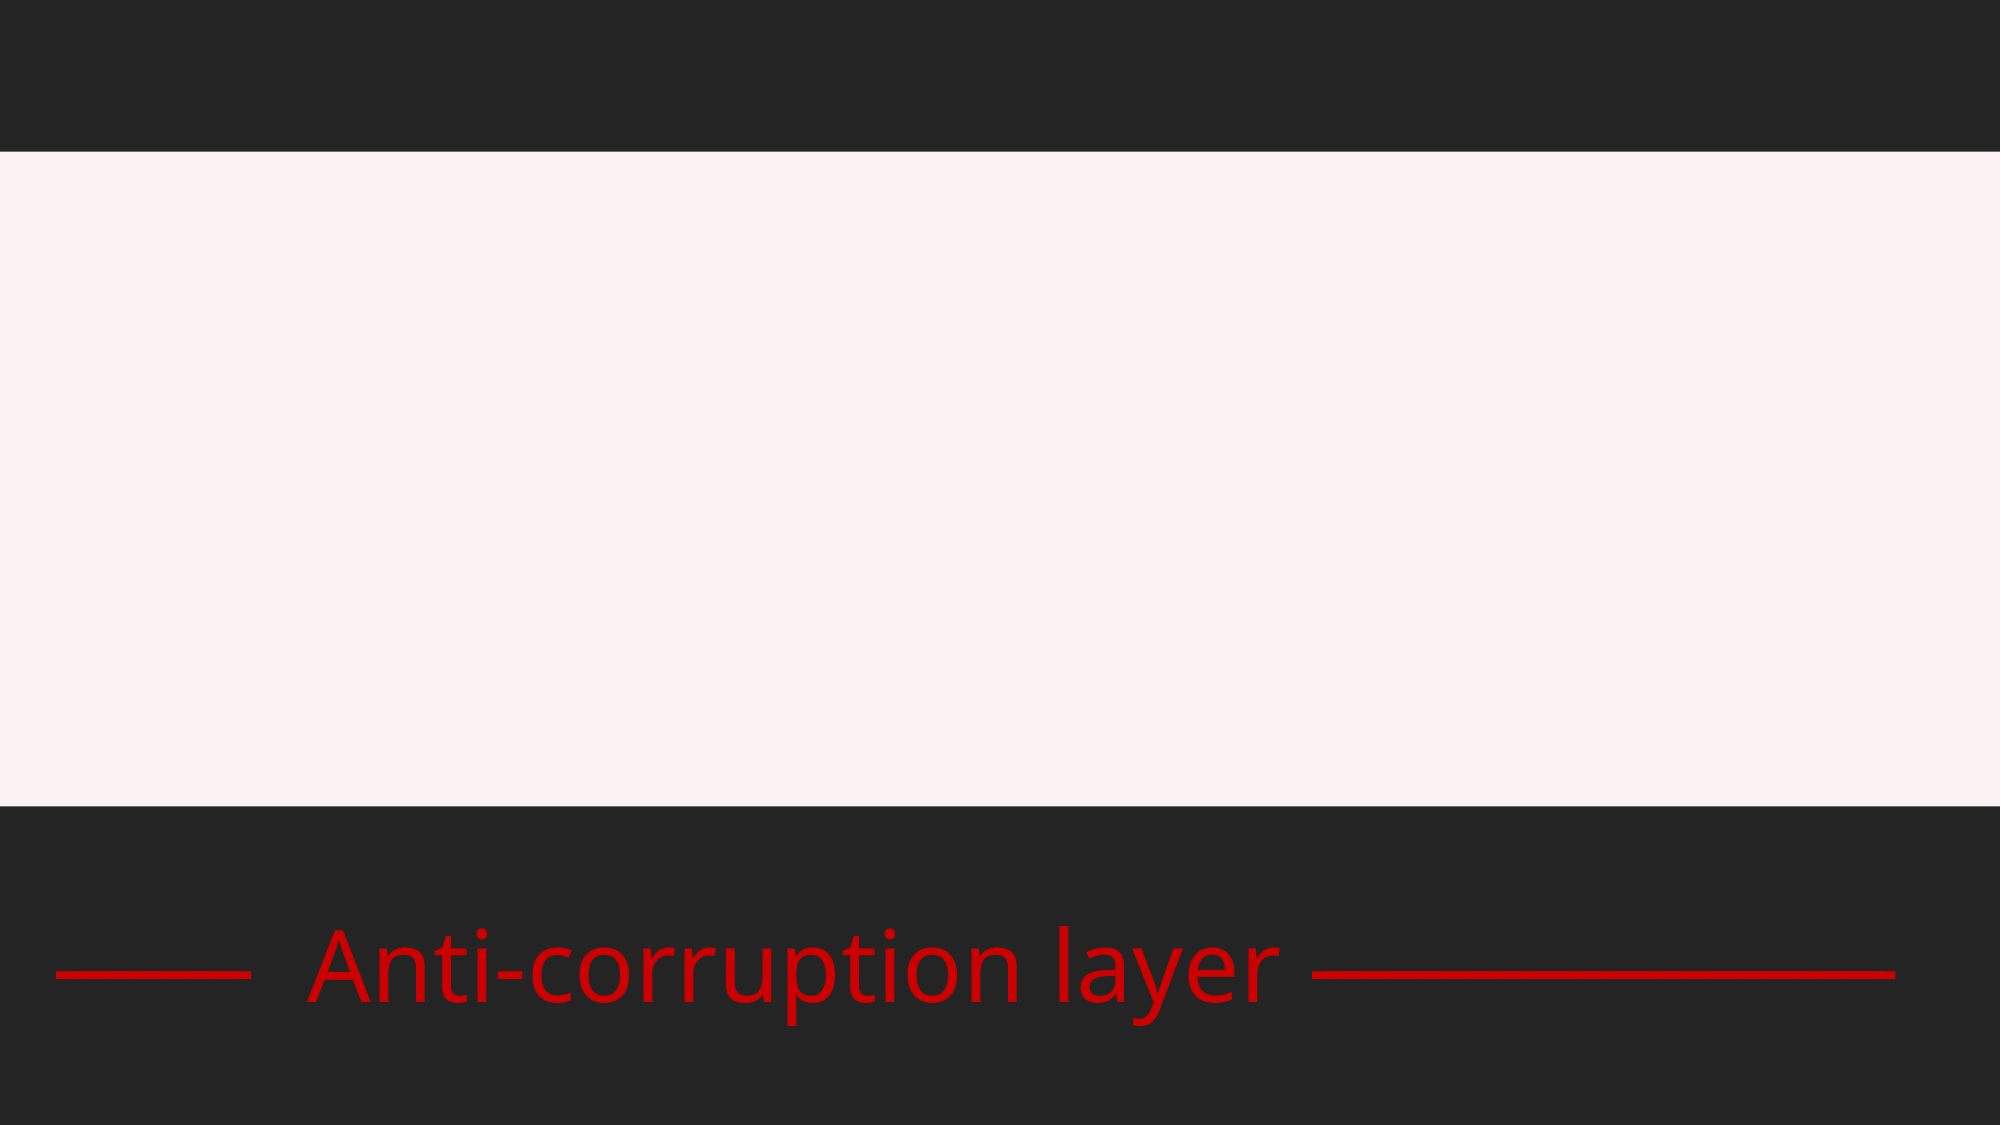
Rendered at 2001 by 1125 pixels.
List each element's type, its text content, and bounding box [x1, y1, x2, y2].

text_box [0, 0, 2000, 1125]
text_box ---------------- Anti-corruption layer -------------------------------------------------- [37, 894, 1963, 1032]
